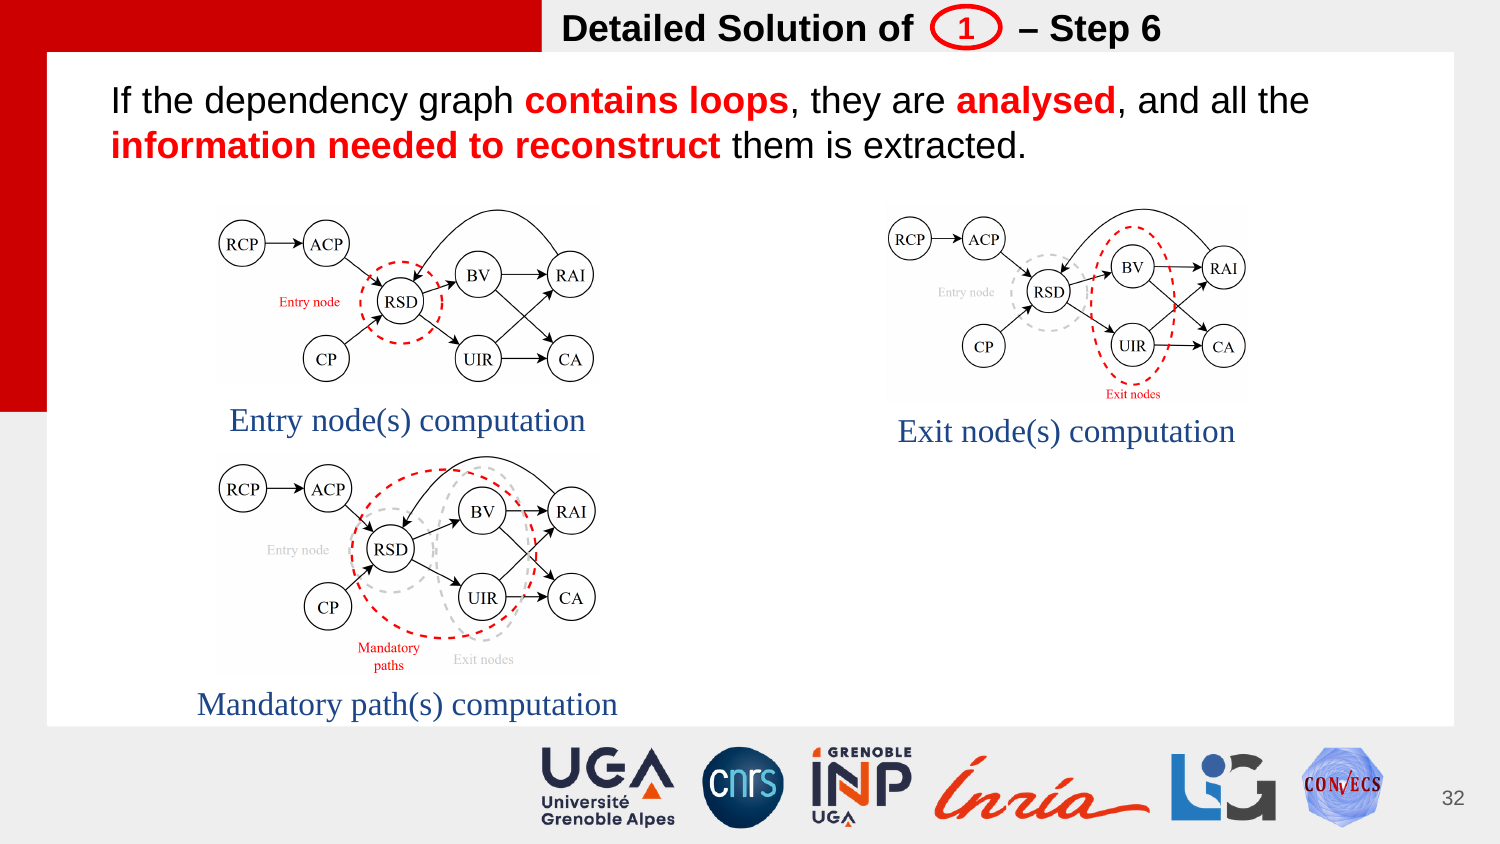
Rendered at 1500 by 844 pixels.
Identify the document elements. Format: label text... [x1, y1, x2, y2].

slide_number <numéro> [1389, 764, 1480, 830]
text_box Entry node(s) computation [185, 391, 630, 446]
picture [0, 0, 1500, 844]
text_box Mandatory path(s) computation [172, 675, 644, 730]
text_box Exit node(s) computation [844, 402, 1289, 457]
text_box If the dependency graph contains loops, they are analysed, and all the information needed to reconstruct them is extracted. [95, 72, 1405, 231]
text_box Detailed Solution of – Step 6 [546, 0, 1441, 55]
text_box 1 [932, 6, 1001, 49]
